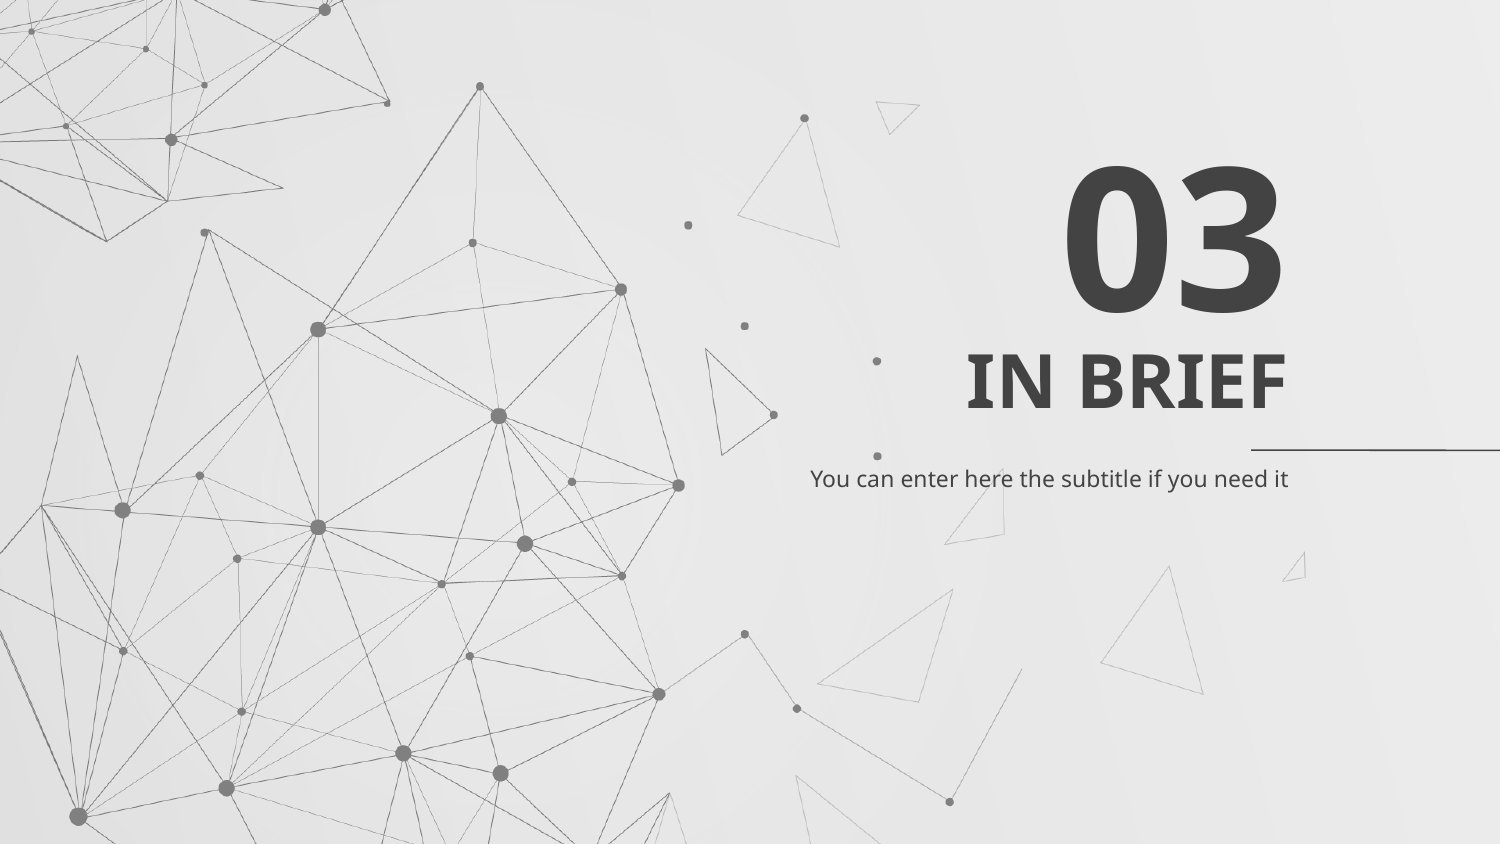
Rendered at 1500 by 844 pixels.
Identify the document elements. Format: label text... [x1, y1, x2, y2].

title IN BRIEF [451, 220, 1305, 537]
subtitle You can enter here the subtitle if you need it [611, 449, 1305, 538]
picture [0, 0, 1500, 844]
title 03 [815, 169, 1305, 294]
